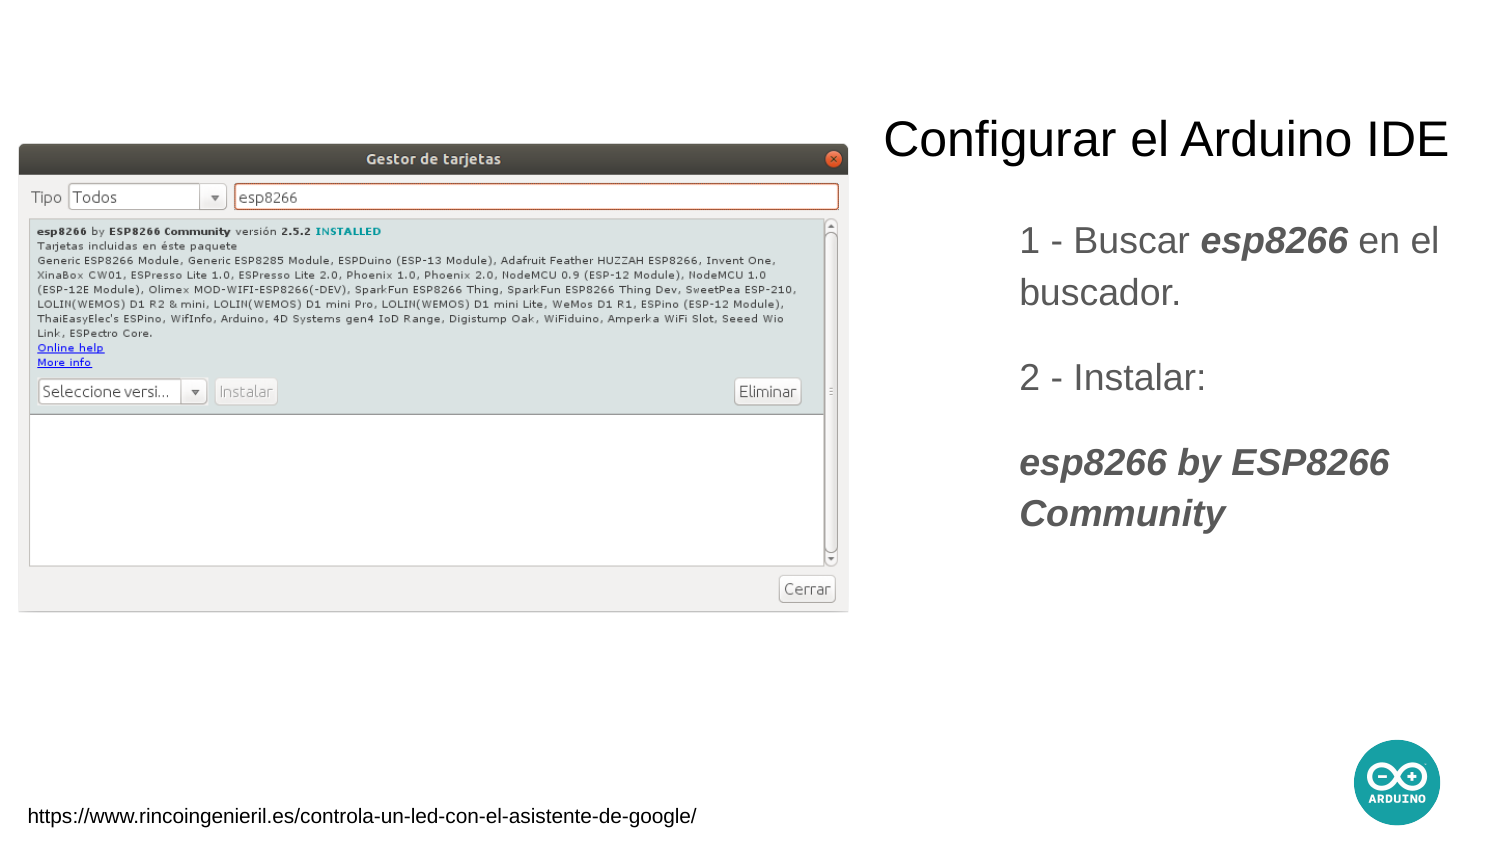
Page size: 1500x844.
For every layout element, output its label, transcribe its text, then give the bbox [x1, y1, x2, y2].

picture [1339, 728, 1454, 837]
title Configurar el Arduino IDE [816, 57, 1465, 182]
picture [0, 128, 869, 631]
list 1 - Buscar esp8266 en el buscador. 2 - Instalar: esp8266 by ESP8266 Community [1004, 194, 1465, 716]
